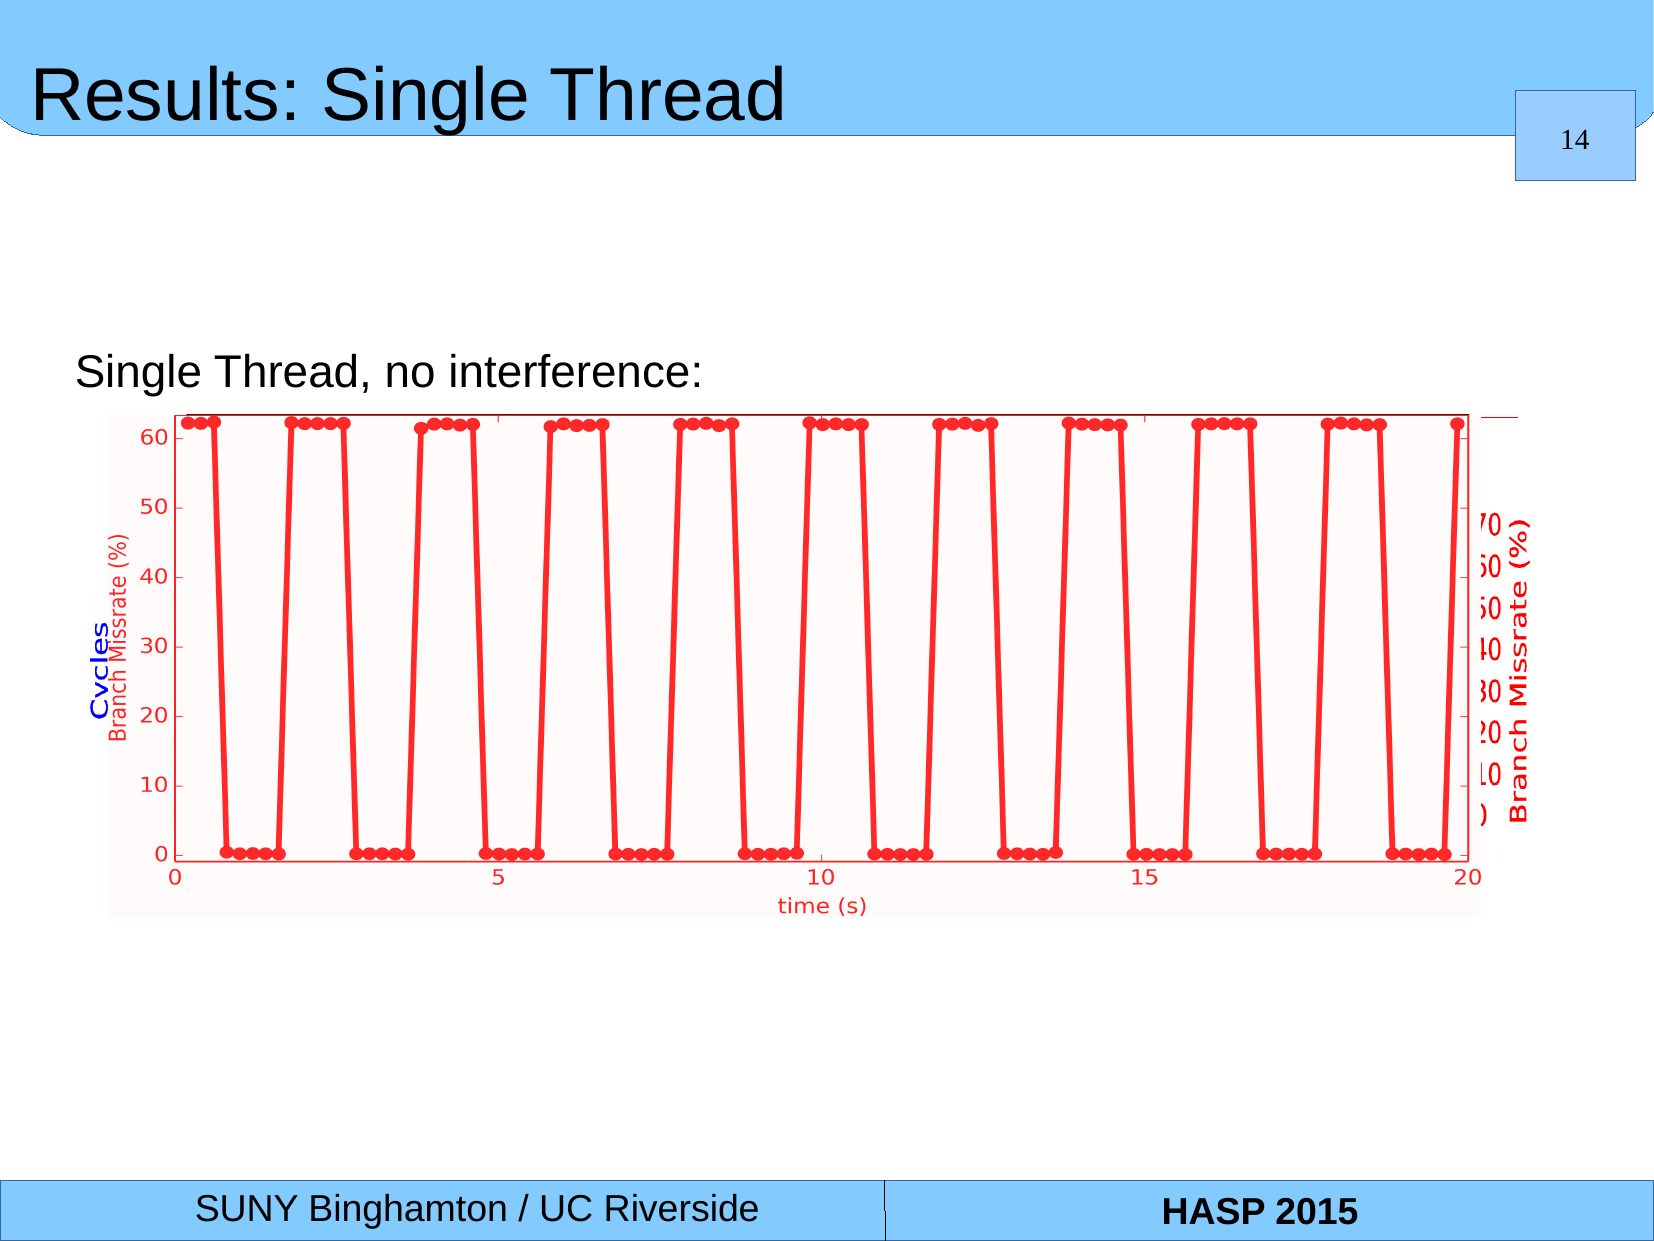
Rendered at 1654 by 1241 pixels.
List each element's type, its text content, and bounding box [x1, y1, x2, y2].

title Results: Single Thread [30, 45, 1636, 131]
text_box Single Thread, no interference: [60, 338, 856, 406]
text_box [1515, 131, 1636, 166]
picture [90, 414, 1531, 917]
